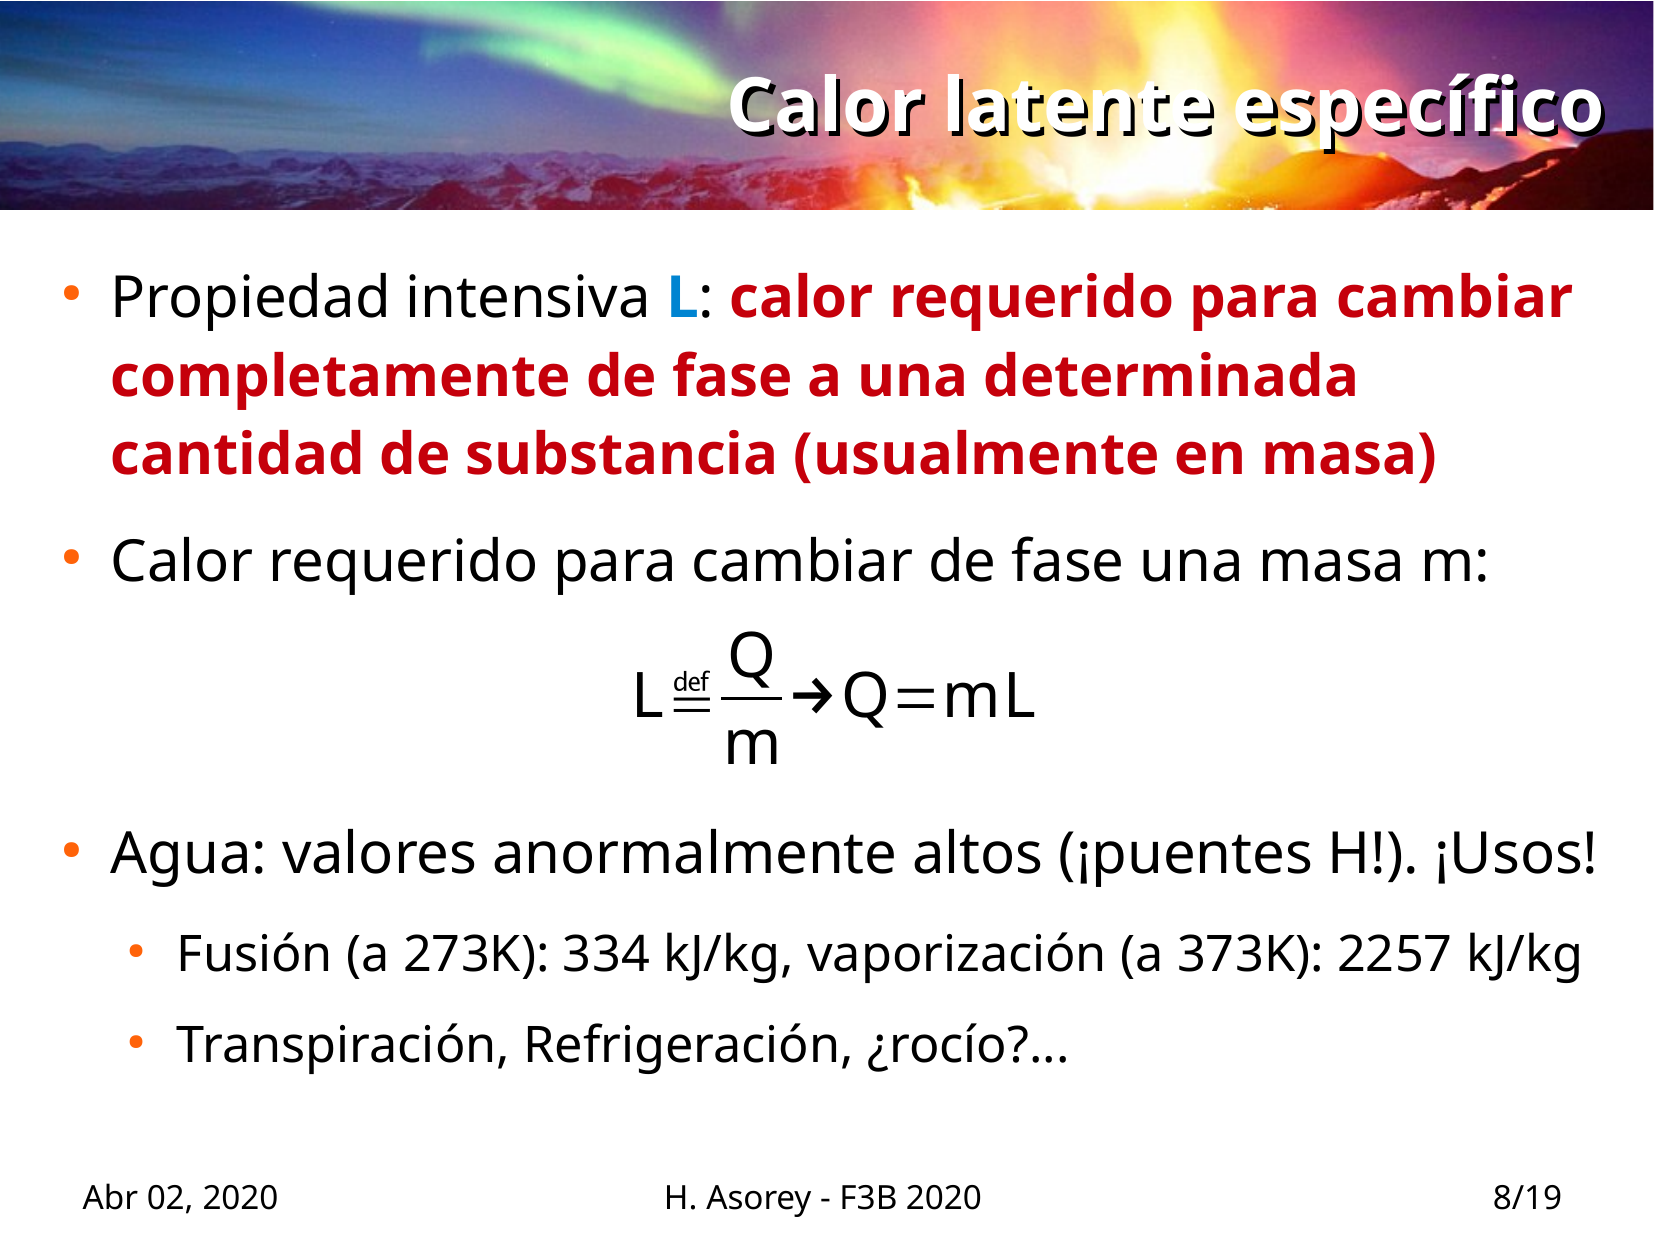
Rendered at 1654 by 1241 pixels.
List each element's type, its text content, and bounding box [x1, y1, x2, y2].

list Propiedad intensiva L: calor requerido para cambiar completamente de fase a una determinada cantidad de substancia (usualmente en masa) Calor requerido para cambiar de fase una masa m: Agua: valores anormalmente altos (¡puentes H!). ¡Usos! Fusión (a 273K): 334 kJ/kg, vaporización (a 373K): 2257 kJ/kg Transpiración, Refrigeración, ¿rocío?... [45, 255, 1606, 1156]
picture [0, 1, 1654, 210]
title Calor latente específico [45, 15, 1606, 191]
chart [625, 618, 1044, 780]
